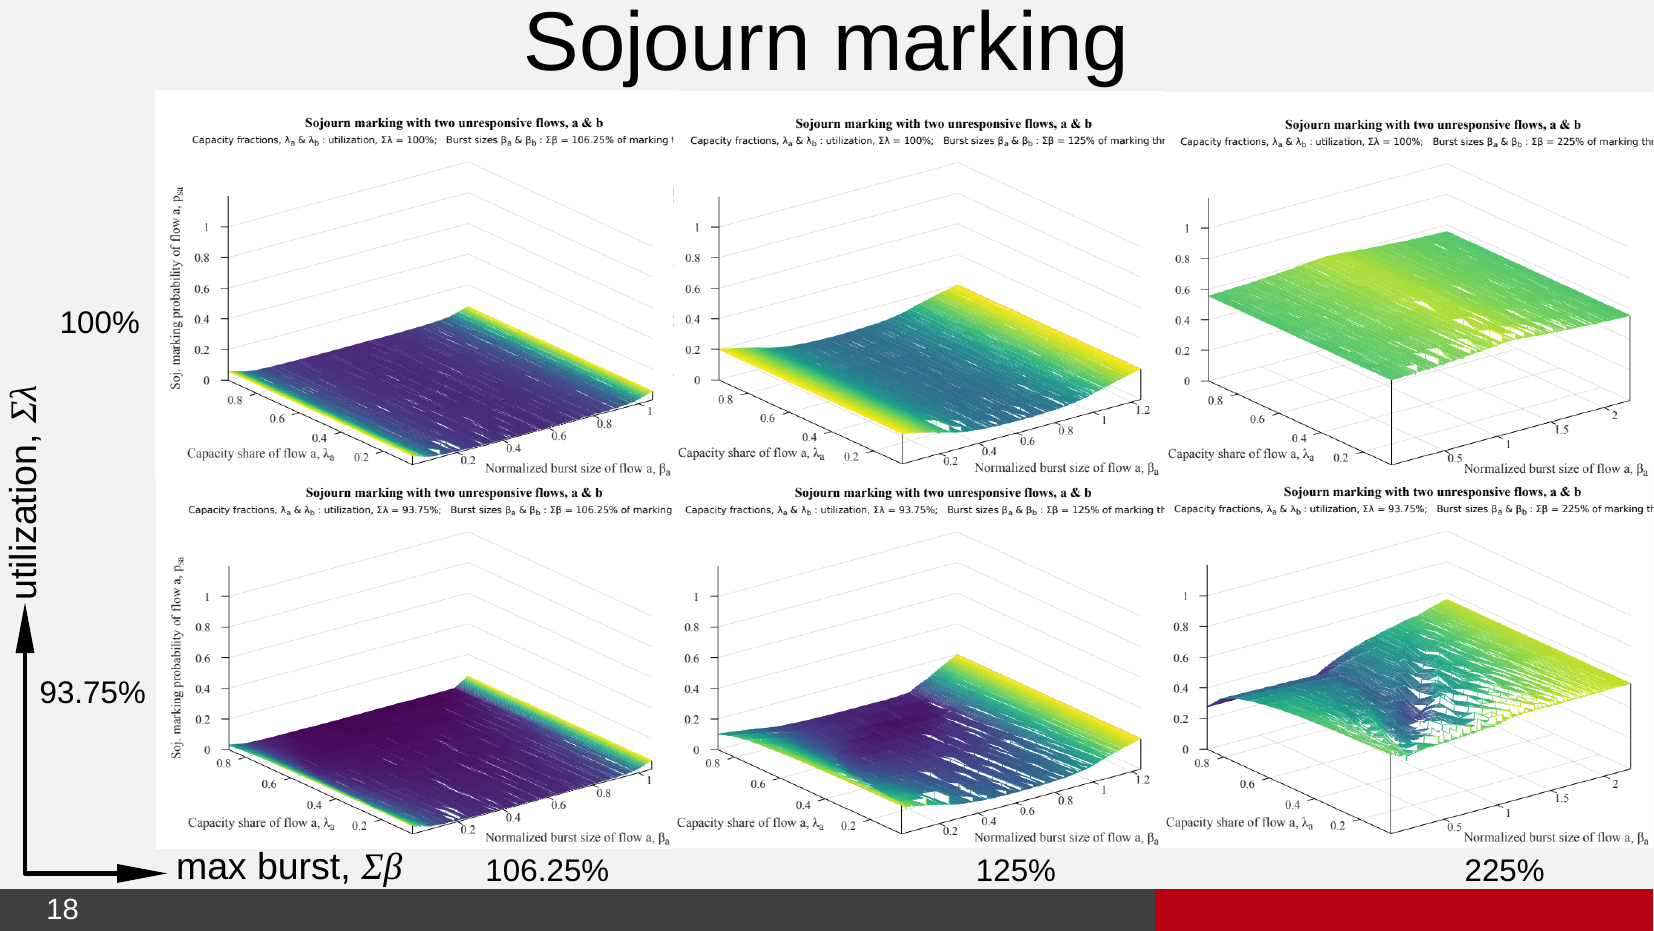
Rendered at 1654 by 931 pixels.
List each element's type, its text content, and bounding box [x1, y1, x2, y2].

text_box max burst, Σβ [161, 837, 418, 895]
text_box 225% [1449, 845, 1560, 896]
text_box 93.75% [24, 667, 161, 718]
text_box 106.25% [470, 845, 625, 896]
text_box utilization, Σλ [0, 370, 52, 616]
picture [154, 90, 1654, 849]
title Sojourn marking [82, 0, 1571, 89]
text_box 125% [961, 845, 1071, 896]
text_box 100% [44, 298, 155, 348]
